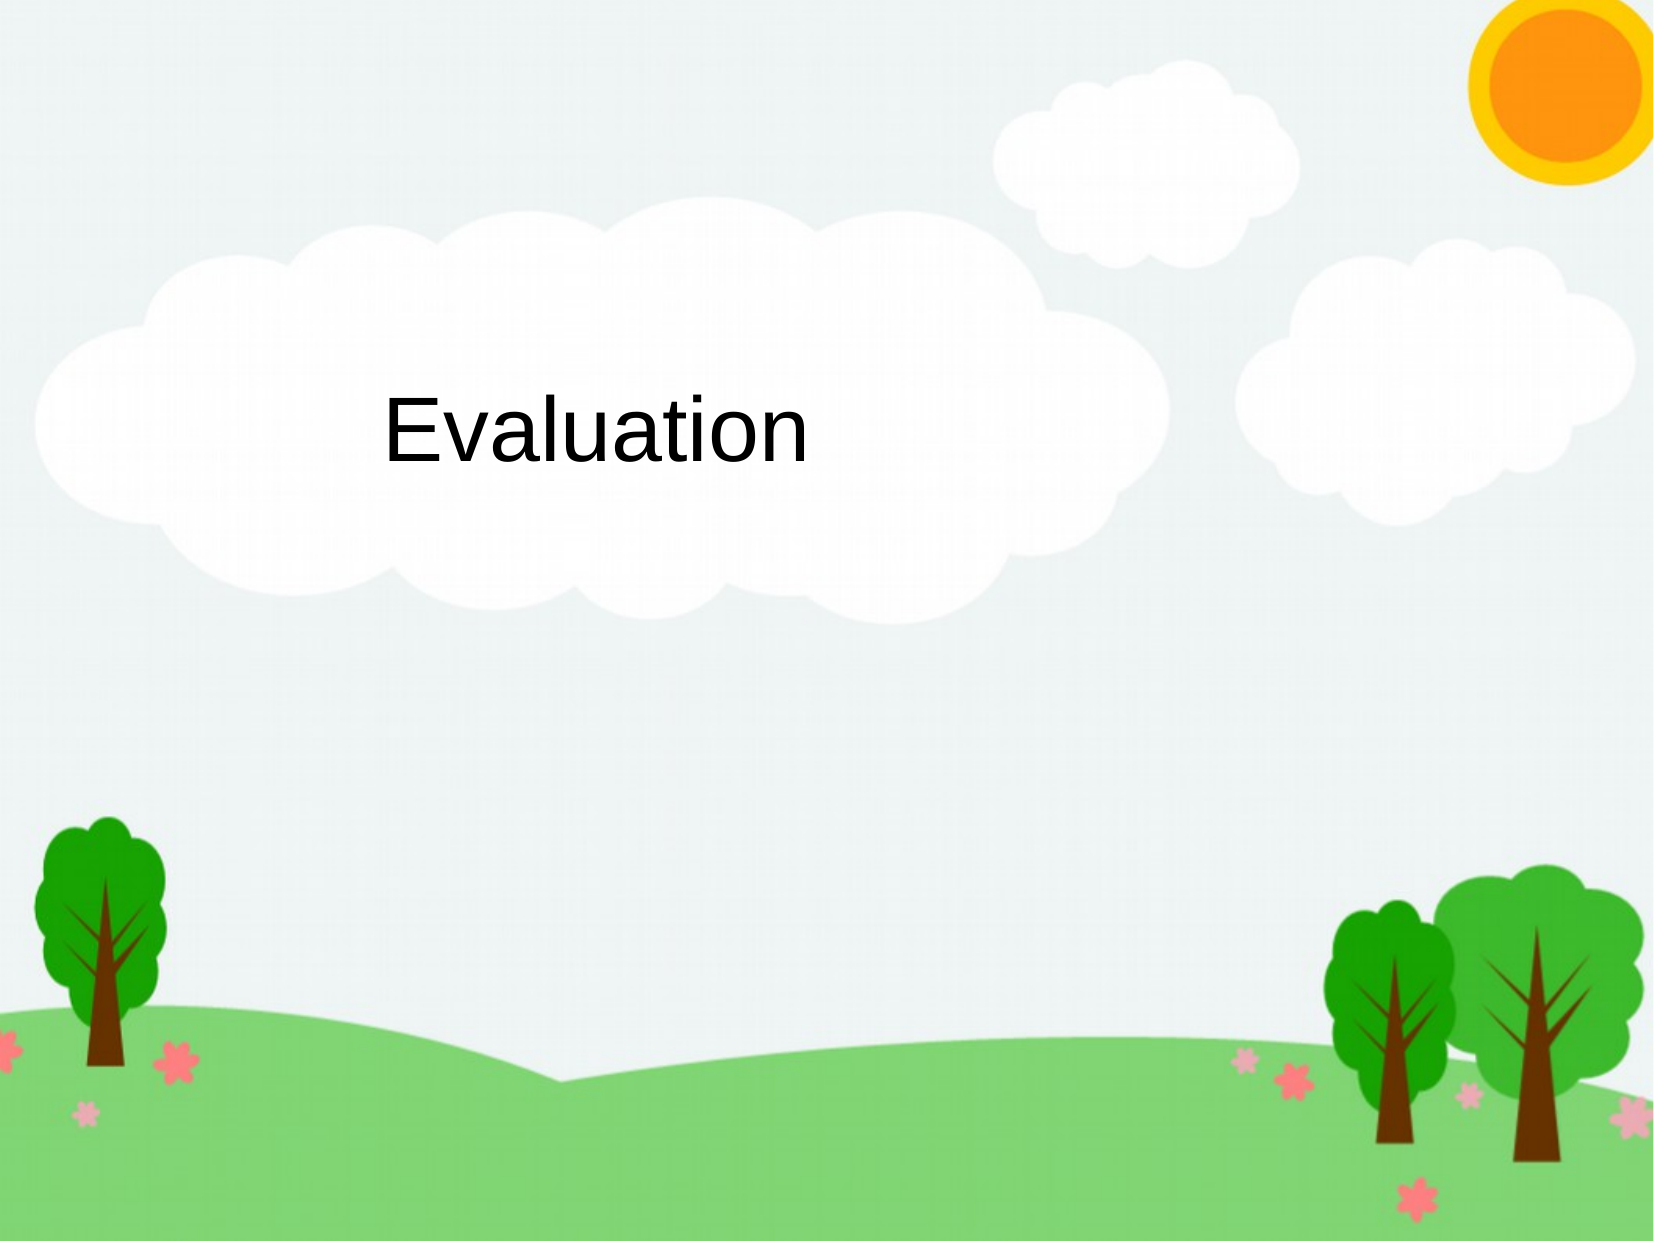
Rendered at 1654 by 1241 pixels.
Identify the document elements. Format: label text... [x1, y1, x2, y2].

title Evaluation [23, 283, 1170, 577]
picture [0, 0, 1654, 1241]
